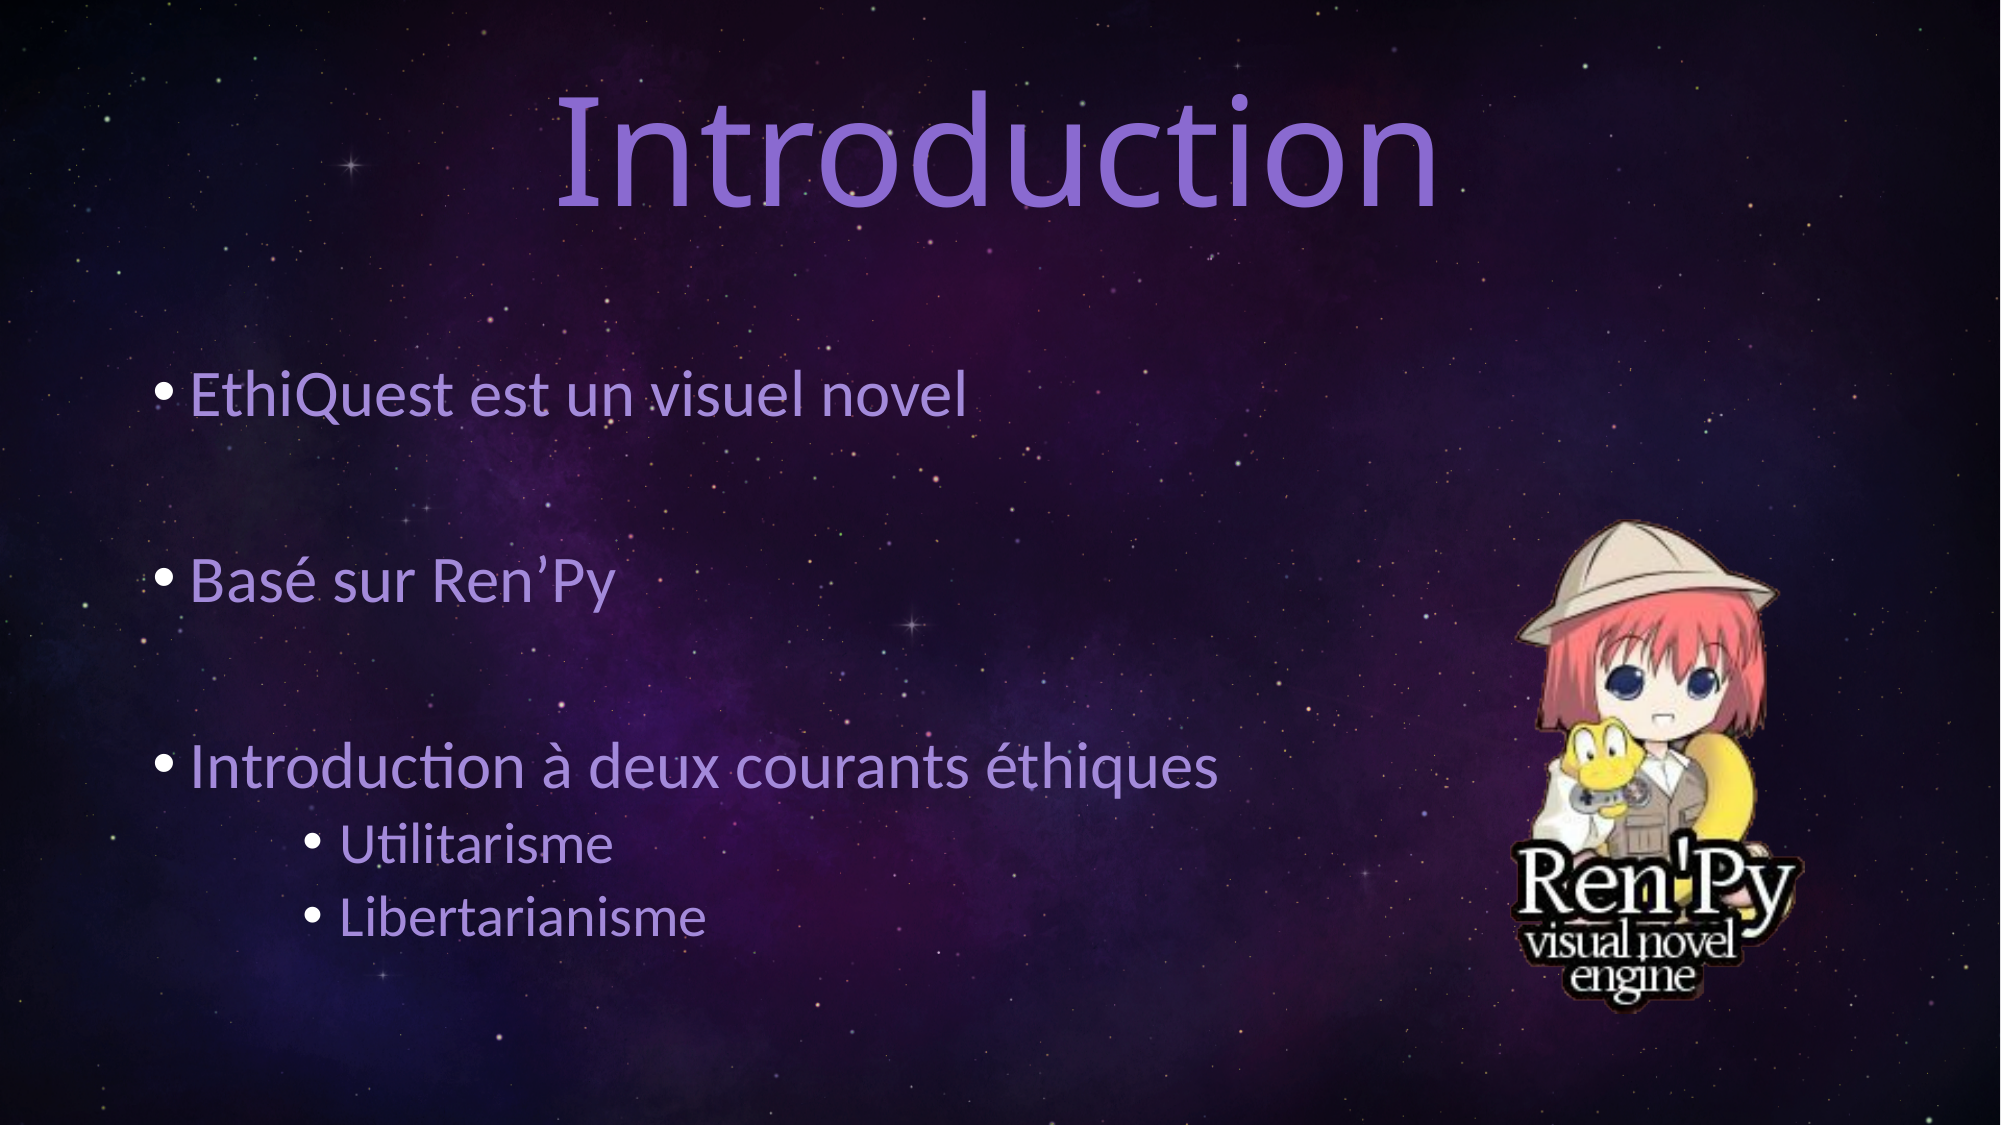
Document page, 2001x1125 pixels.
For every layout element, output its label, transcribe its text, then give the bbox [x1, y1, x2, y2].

title Introduction [137, 59, 1863, 351]
picture [1509, 518, 1805, 1014]
list EthiQuest est un visuel novel Basé sur Ren’Py Introduction à deux courants éthiques Utilitarisme Libertarianisme [137, 351, 1863, 1066]
